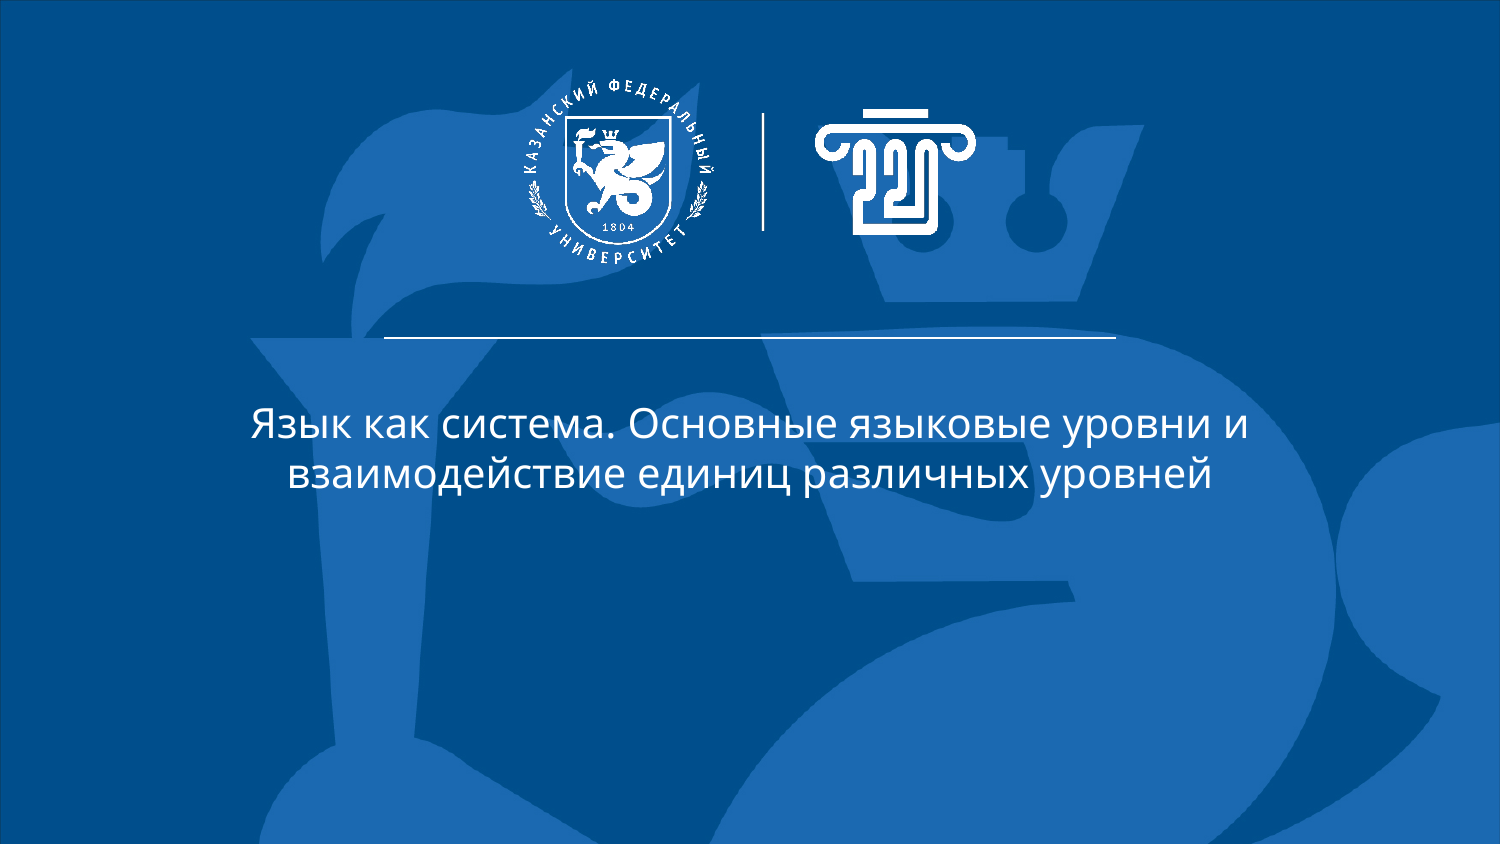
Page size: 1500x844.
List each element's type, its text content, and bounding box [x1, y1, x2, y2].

text_box Язык как система. Основные языковые уровни и взаимодействие единиц различных уровней [230, 389, 1270, 555]
picture [0, 0, 1500, 844]
